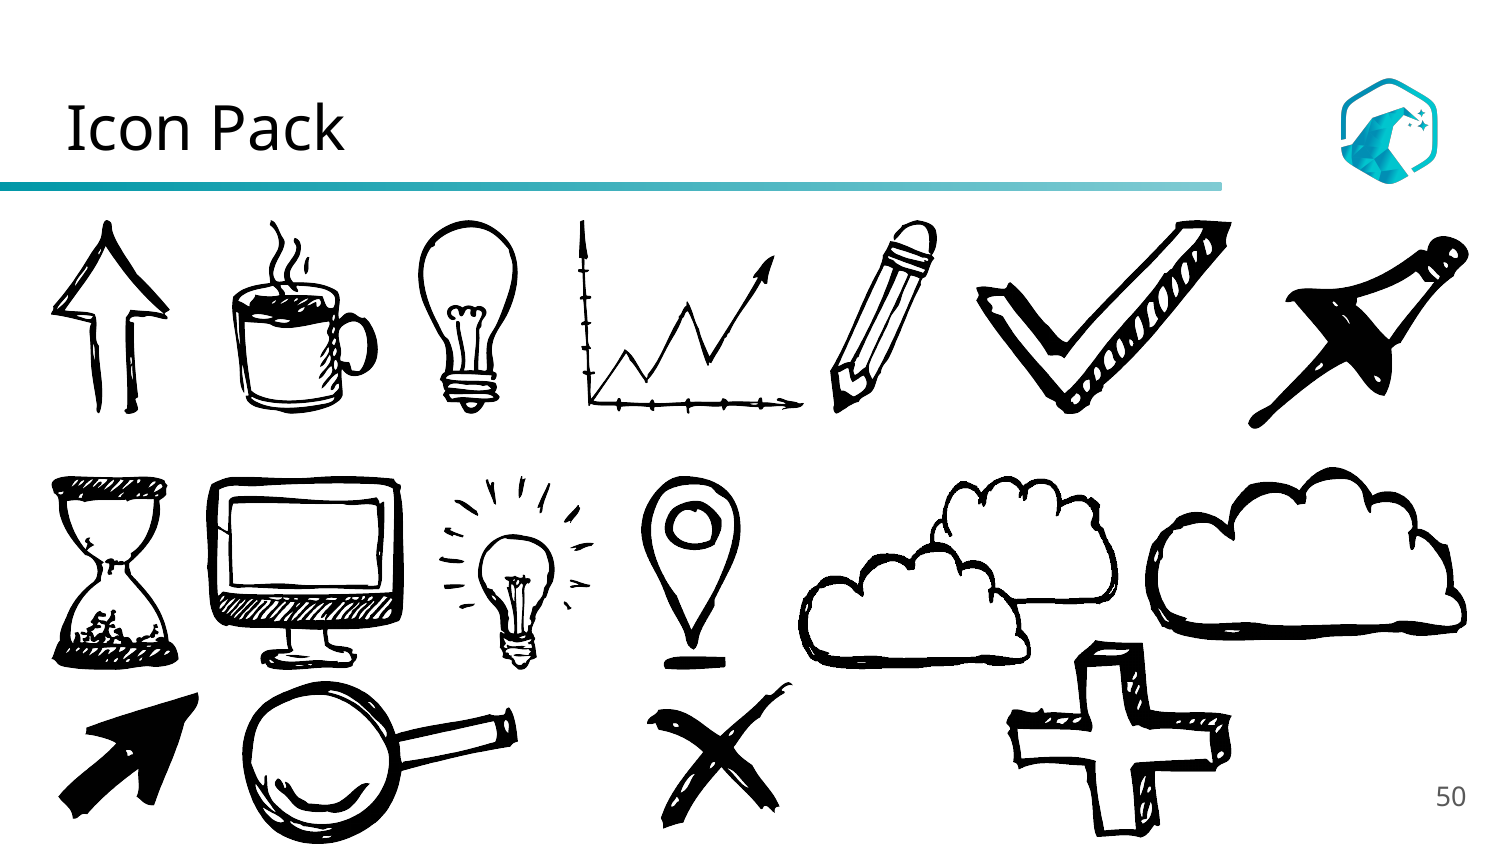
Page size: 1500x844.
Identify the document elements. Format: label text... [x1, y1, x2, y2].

picture [206, 476, 404, 670]
picture [439, 476, 594, 670]
picture [51, 220, 170, 414]
picture [242, 681, 518, 844]
picture [647, 682, 793, 829]
picture [798, 467, 1467, 838]
slide_number <number> [1391, 764, 1482, 829]
picture [232, 220, 378, 414]
picture [1330, 167, 1449, 188]
picture [58, 692, 199, 819]
picture [418, 220, 518, 414]
picture [51, 476, 179, 670]
picture [1248, 236, 1469, 429]
picture [641, 476, 741, 670]
picture [976, 220, 1232, 414]
picture [830, 220, 937, 414]
picture [578, 220, 804, 414]
title Icon Pack [51, 72, 1449, 167]
